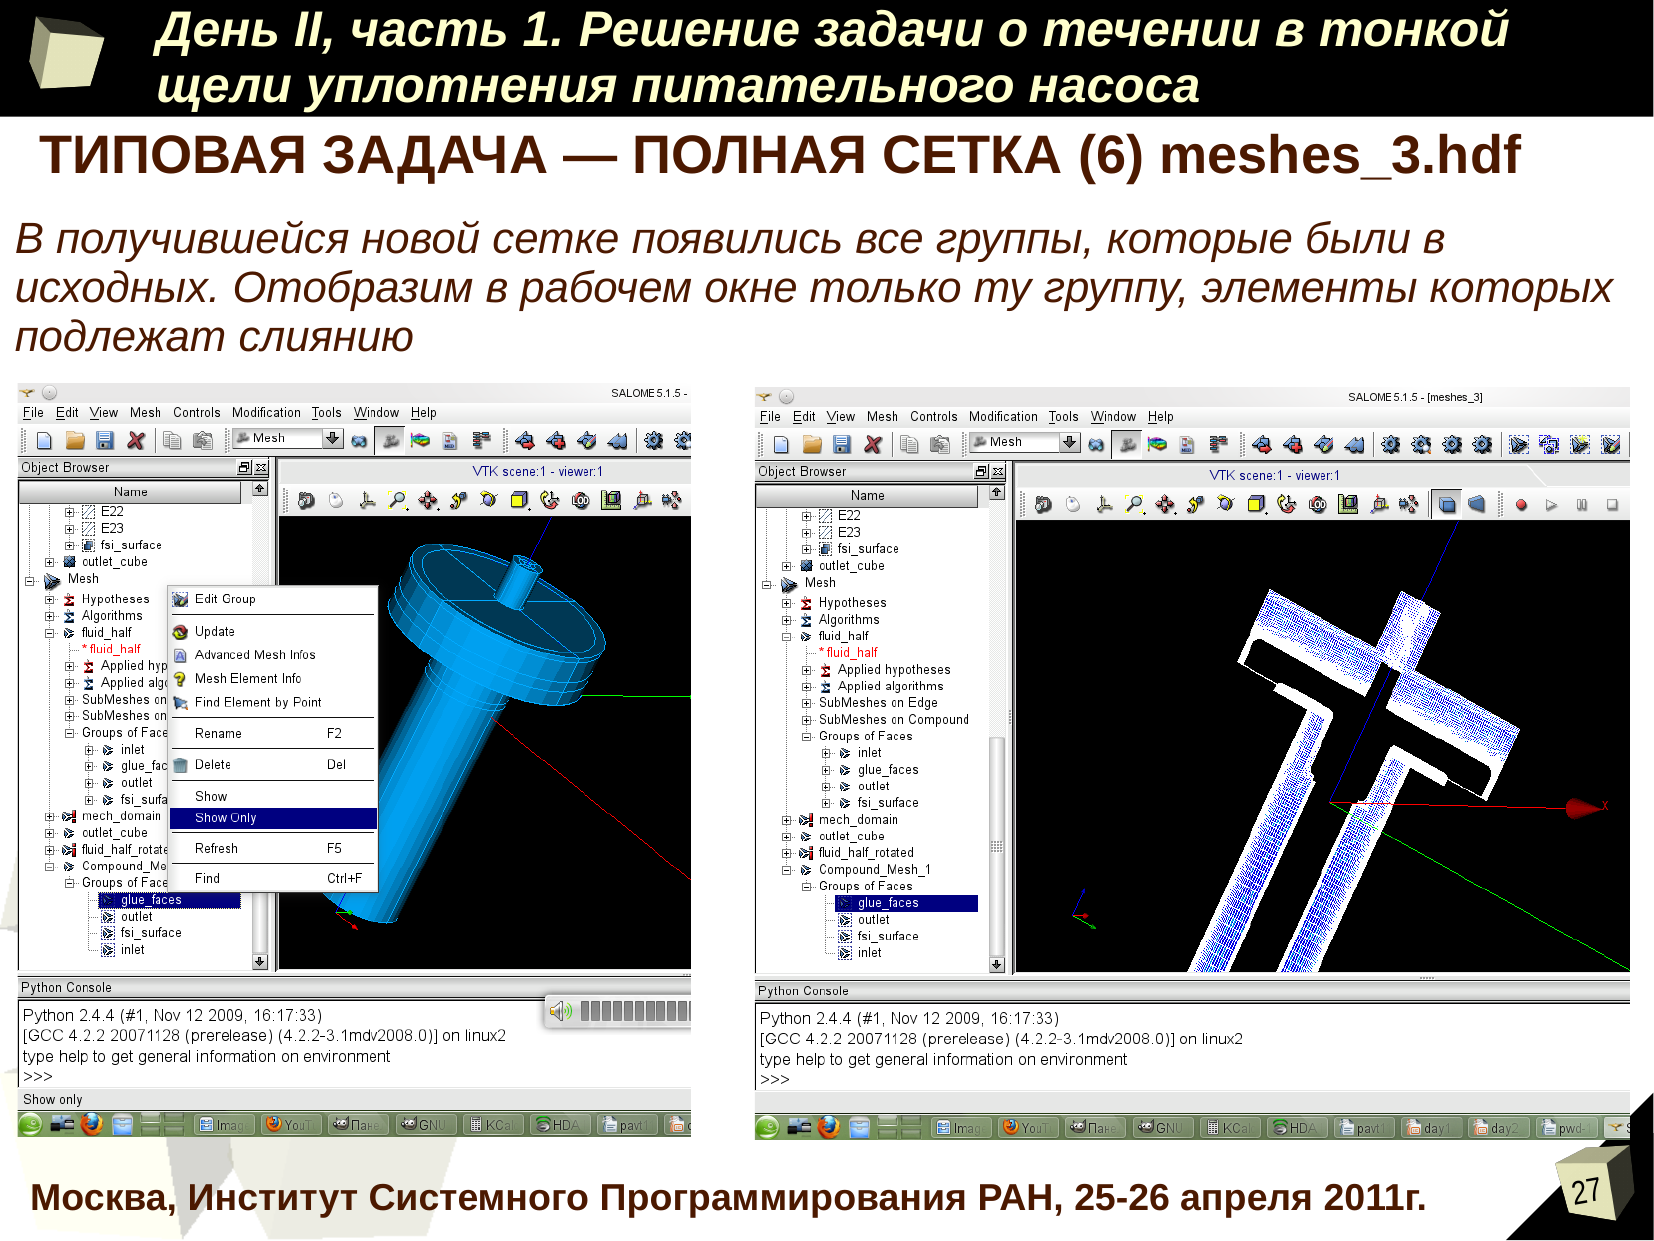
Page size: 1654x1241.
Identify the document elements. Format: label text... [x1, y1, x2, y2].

picture [0, 383, 691, 1241]
picture [464, 1193, 472, 1198]
text_box В получившейся новой сетке появились все группы, которые были в исходных. Отобразим в рабочем окне только ту группу, элементы которых подлежат слиянию [0, 206, 1654, 368]
picture [754, 387, 1630, 1140]
text_box ТИПОВАЯ ЗАДАЧА — ПОЛНАЯ СЕТКА (6) meshes_3.hdf [24, 117, 1625, 206]
